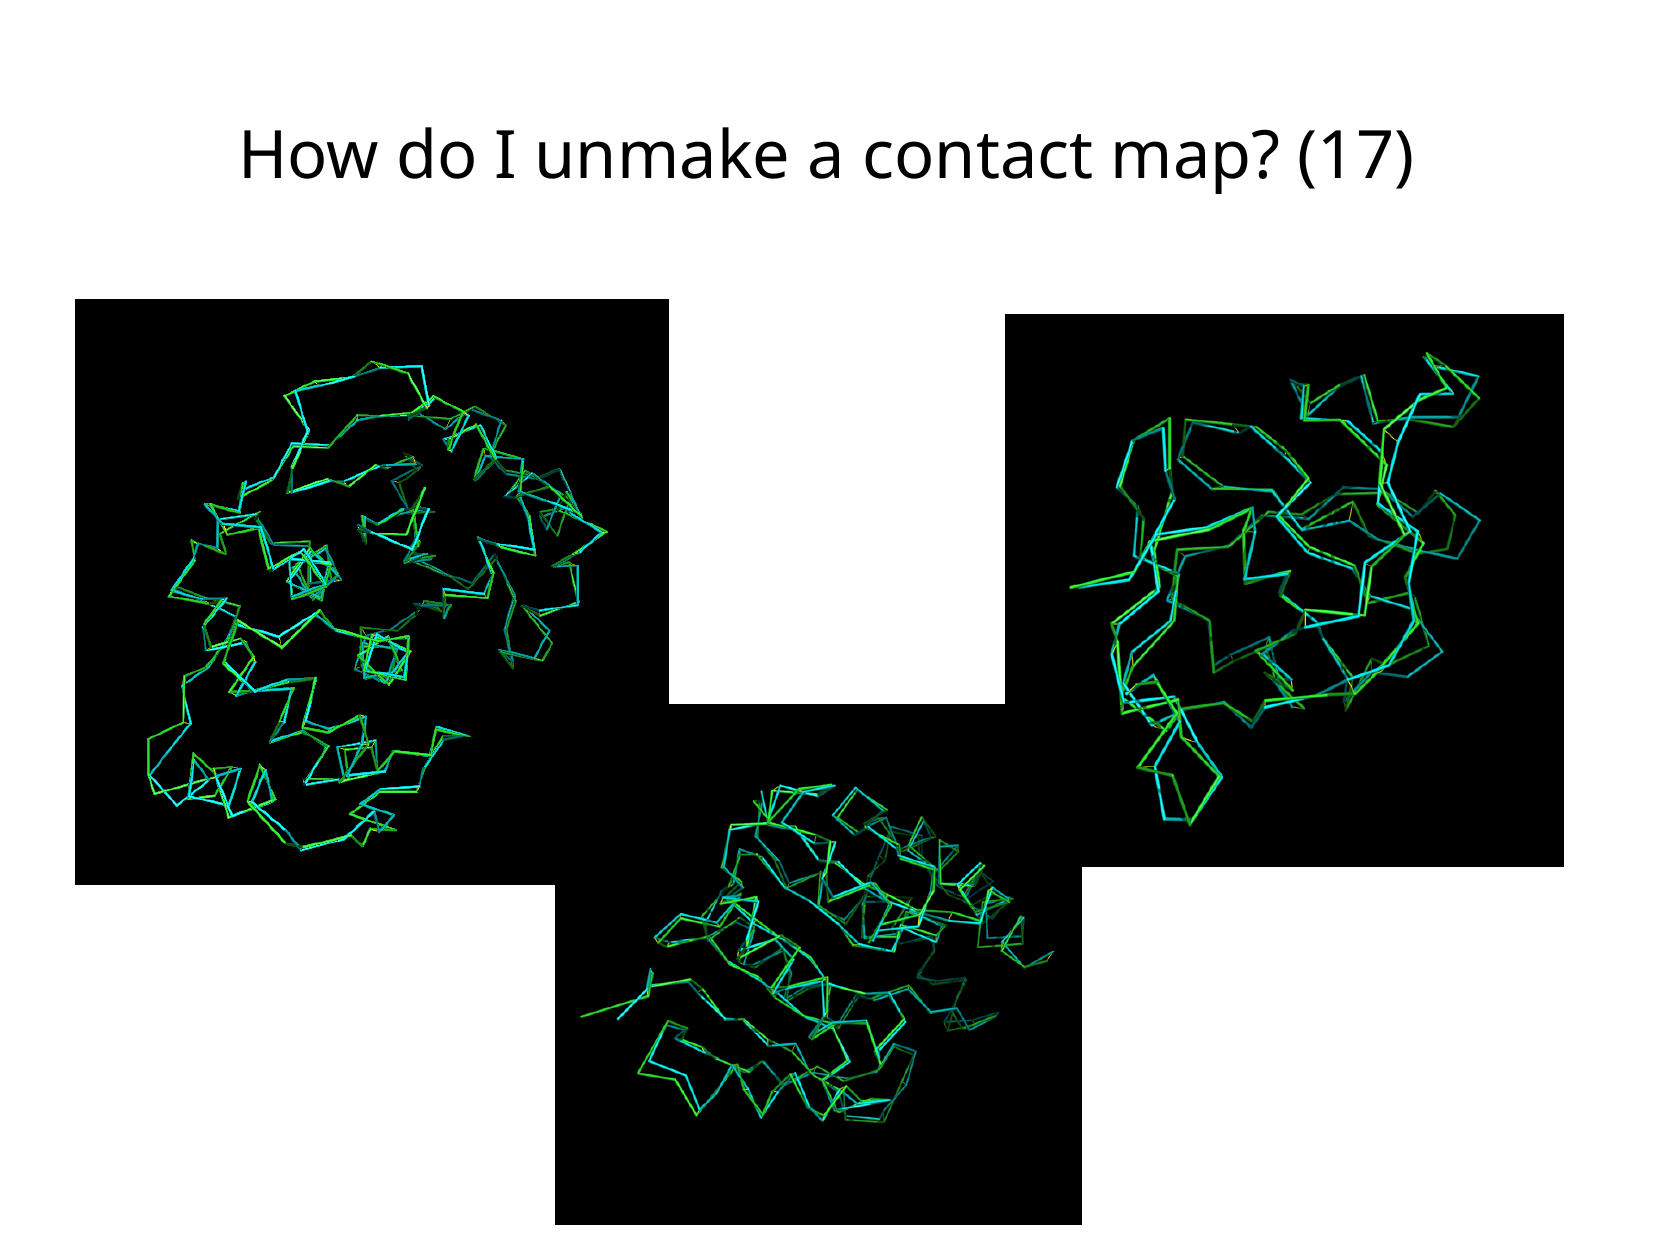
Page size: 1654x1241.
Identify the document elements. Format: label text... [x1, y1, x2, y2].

picture [75, 299, 1564, 1225]
title How do I unmake a contact map? (17) [82, 49, 1571, 257]
